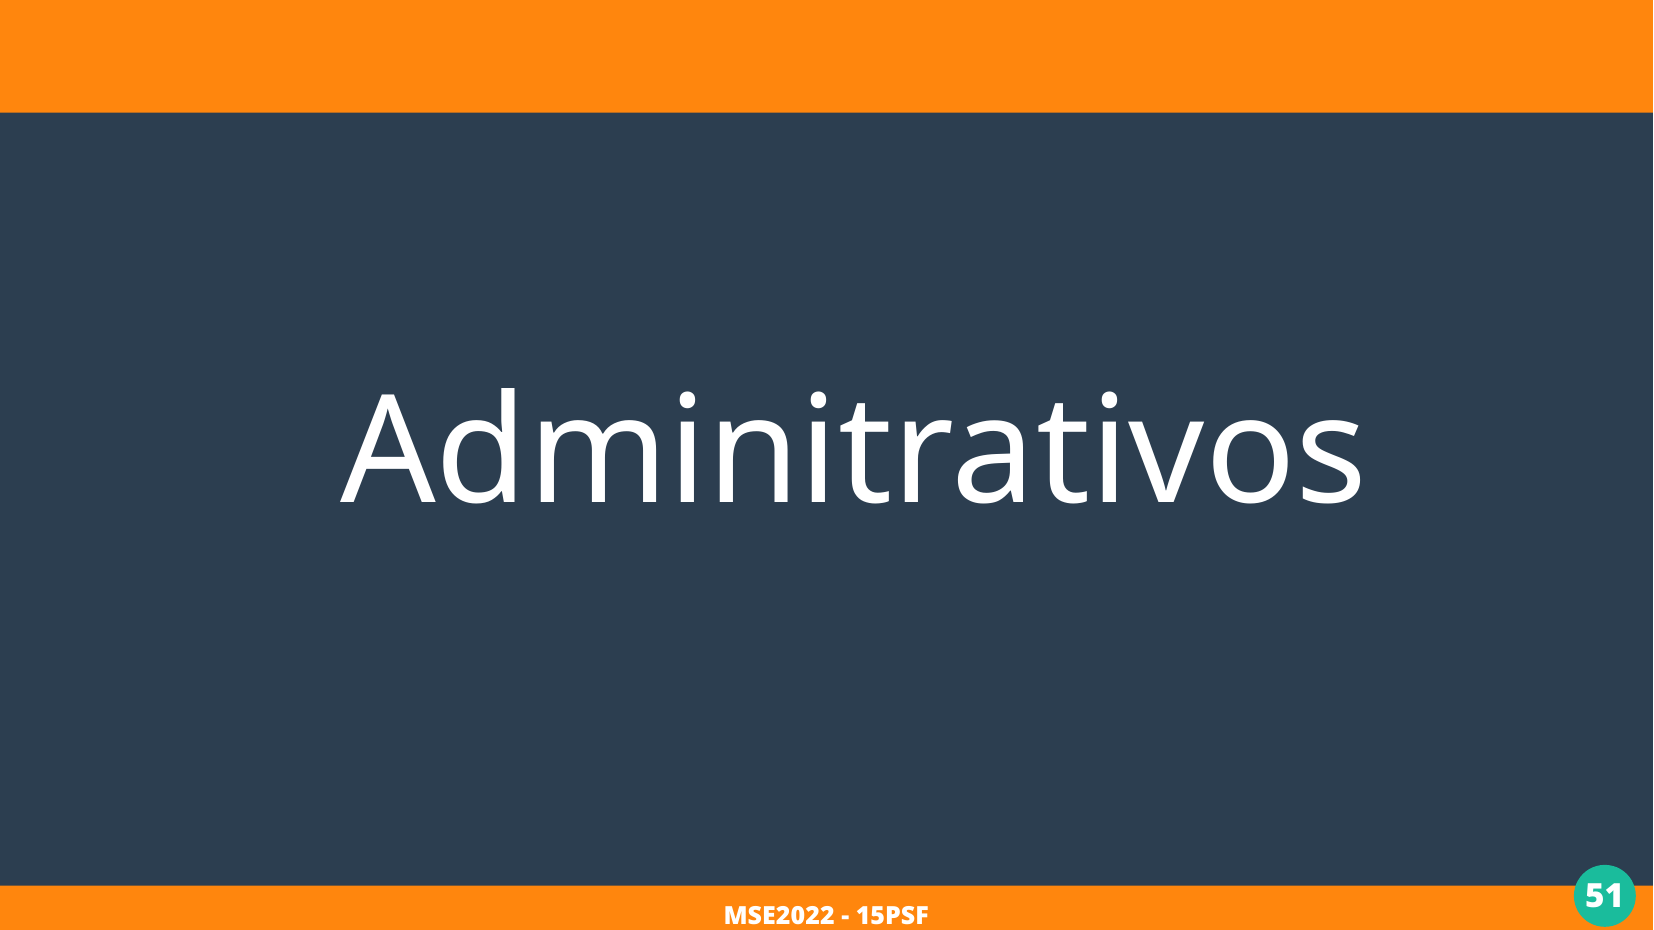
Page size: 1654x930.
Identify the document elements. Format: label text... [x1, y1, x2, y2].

list Adminitrativos [340, 342, 1388, 579]
